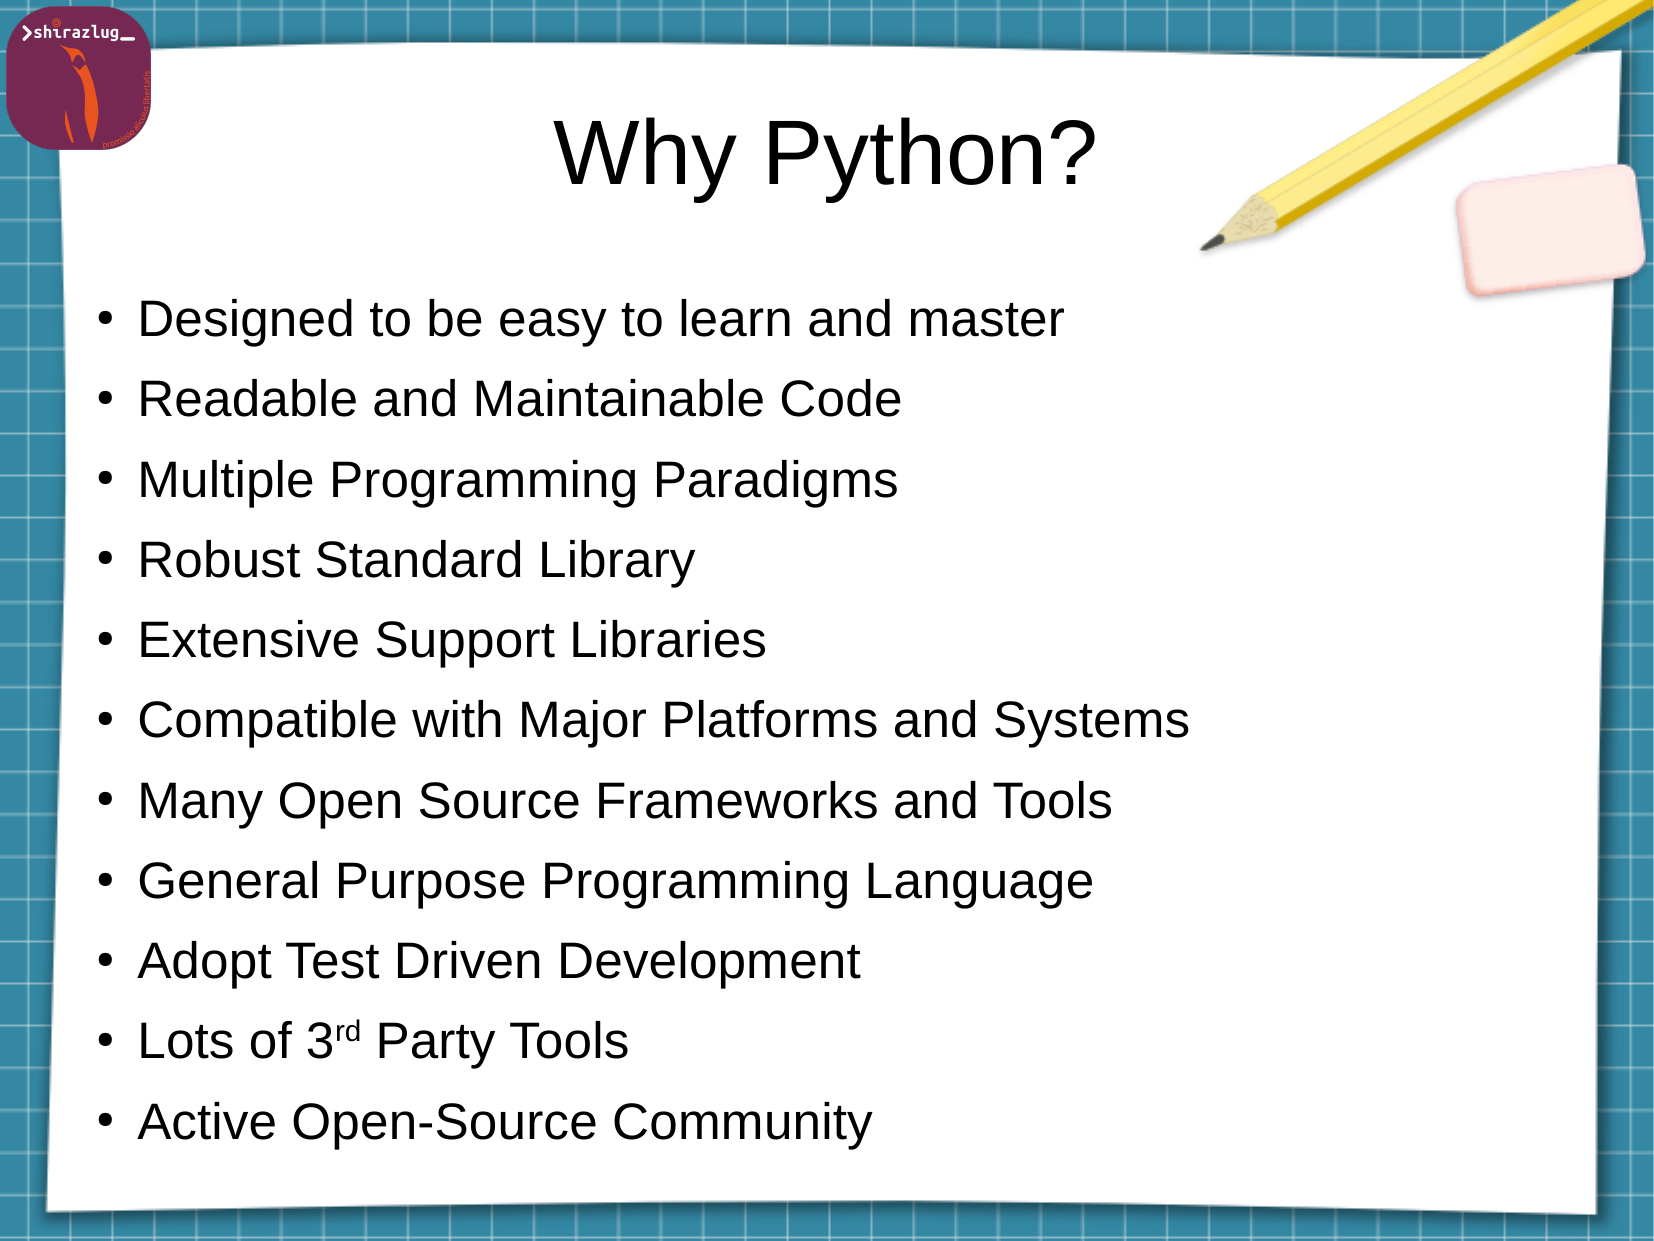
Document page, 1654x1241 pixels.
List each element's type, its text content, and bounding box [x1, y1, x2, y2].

title Why Python? [82, 49, 1571, 257]
picture [0, 0, 1654, 1241]
list Designed to be easy to learn and master Readable and Maintainable Code Multiple Programming Paradigms Robust Standard Library Extensive Support Libraries Compatible with Major Platforms and Systems Many Open Source Frameworks and Tools General Purpose Programming Language Adopt Test Driven Development Lots of 3rd Party Tools Active Open-Source Community [82, 290, 1571, 1156]
